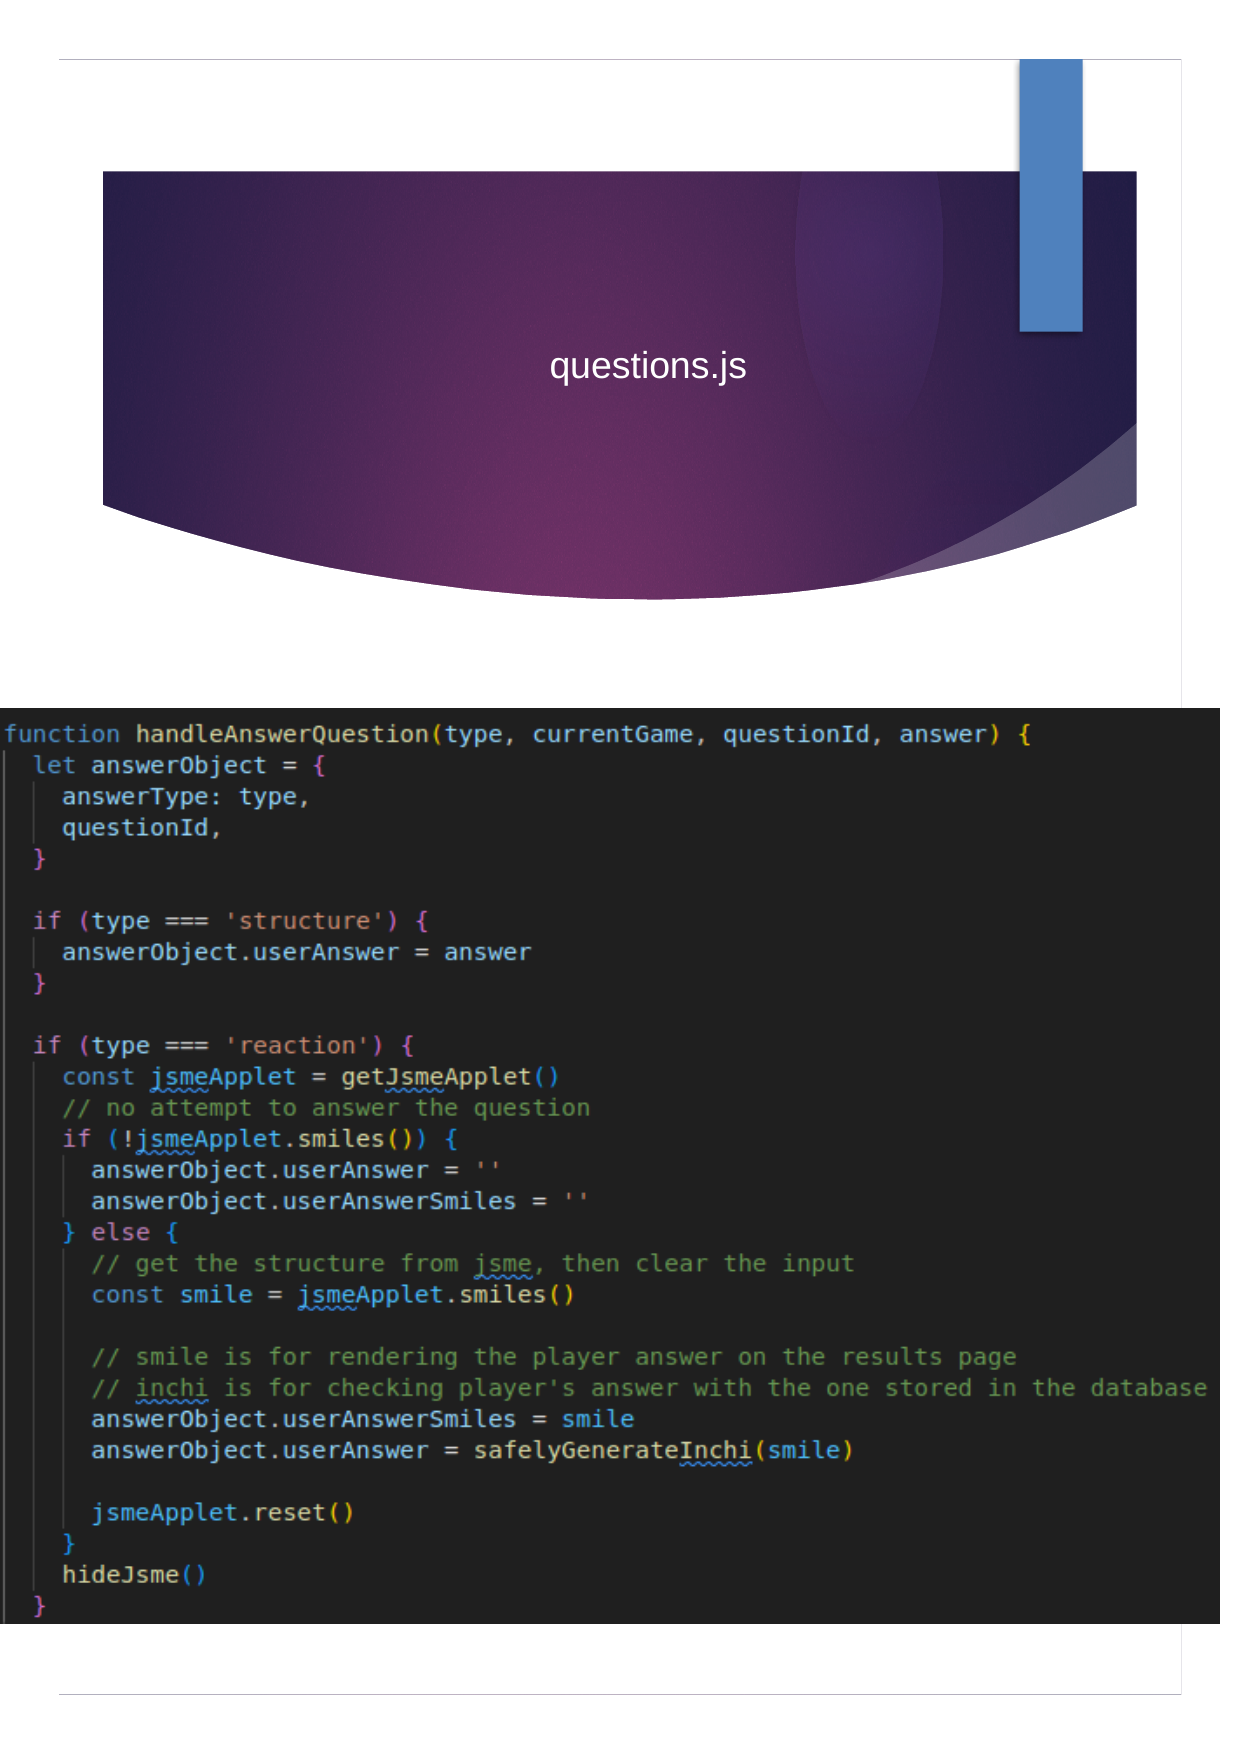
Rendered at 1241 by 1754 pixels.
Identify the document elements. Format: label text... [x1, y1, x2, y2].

picture [103, 172, 1136, 599]
text_box questions.js [499, 333, 798, 434]
picture [0, 708, 1220, 1625]
